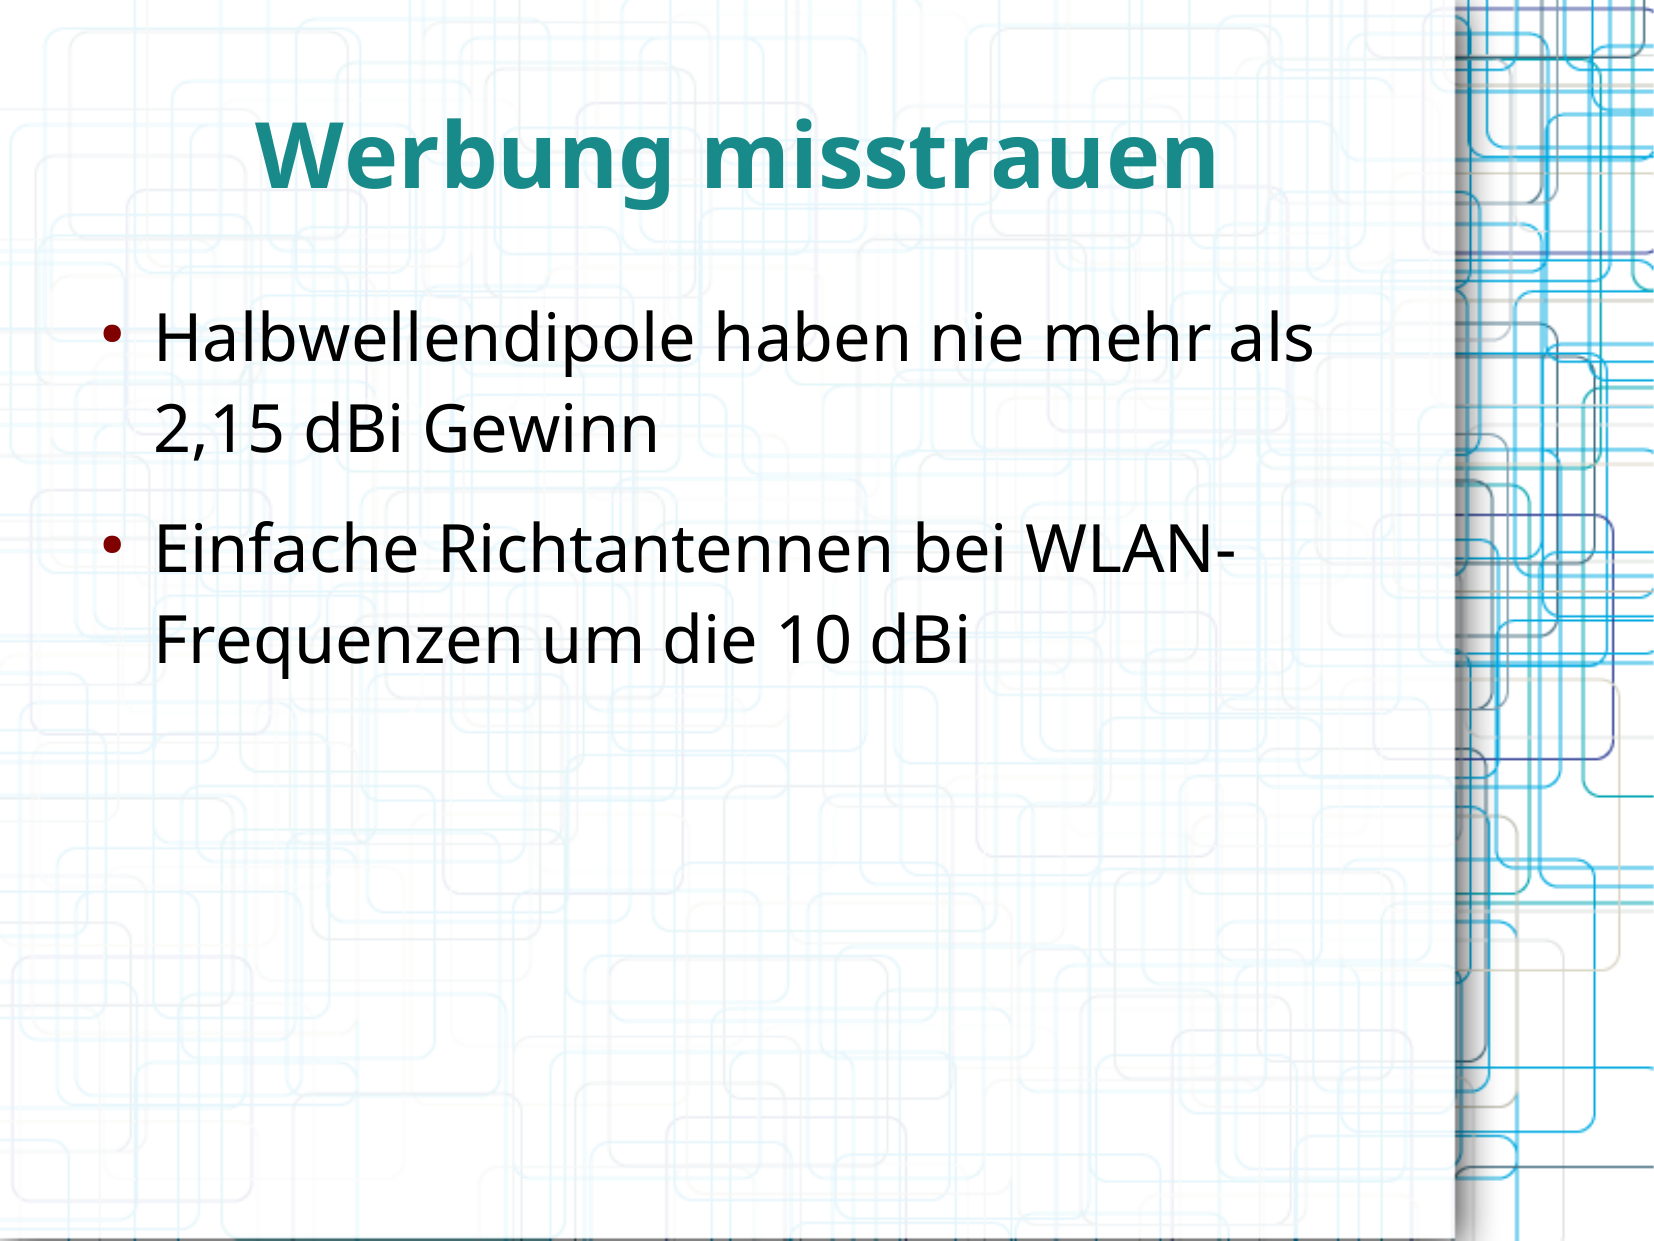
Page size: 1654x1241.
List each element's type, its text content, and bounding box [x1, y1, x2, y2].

picture [0, 0, 1654, 1241]
list Halbwellendipole haben nie mehr als 2,15 dBi Gewinn Einfache Richtantennen bei WLAN-Frequenzen um die 10 dBi [82, 290, 1418, 995]
title Werbung misstrauen [59, 49, 1418, 257]
